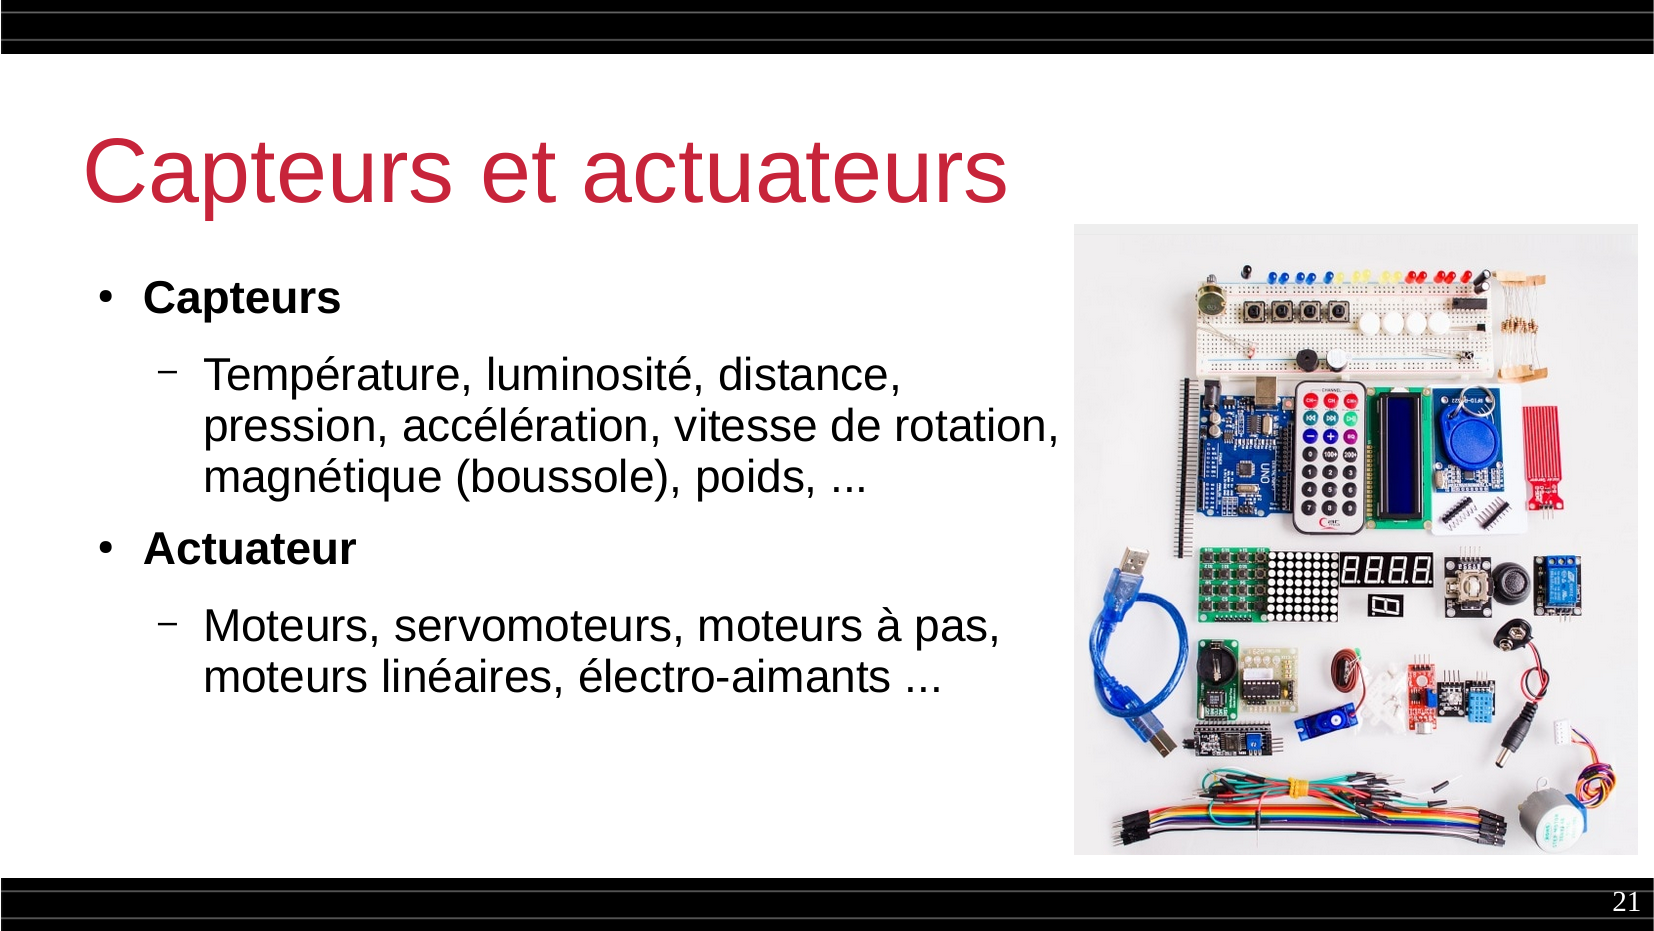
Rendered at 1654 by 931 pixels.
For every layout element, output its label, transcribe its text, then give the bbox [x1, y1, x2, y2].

title Capteurs et actuateurs [82, 92, 1571, 249]
picture [1, 878, 1654, 931]
picture [1, 0, 1654, 54]
picture [1074, 224, 1638, 855]
list Capteurs Température, luminosité, distance, pression, accélération, vitesse de rotation, magnétique (boussole), poids, ... Actuateur Moteurs, servomoteurs, moteurs à pas, moteurs linéaires, électro-aimants ... [82, 271, 1063, 758]
